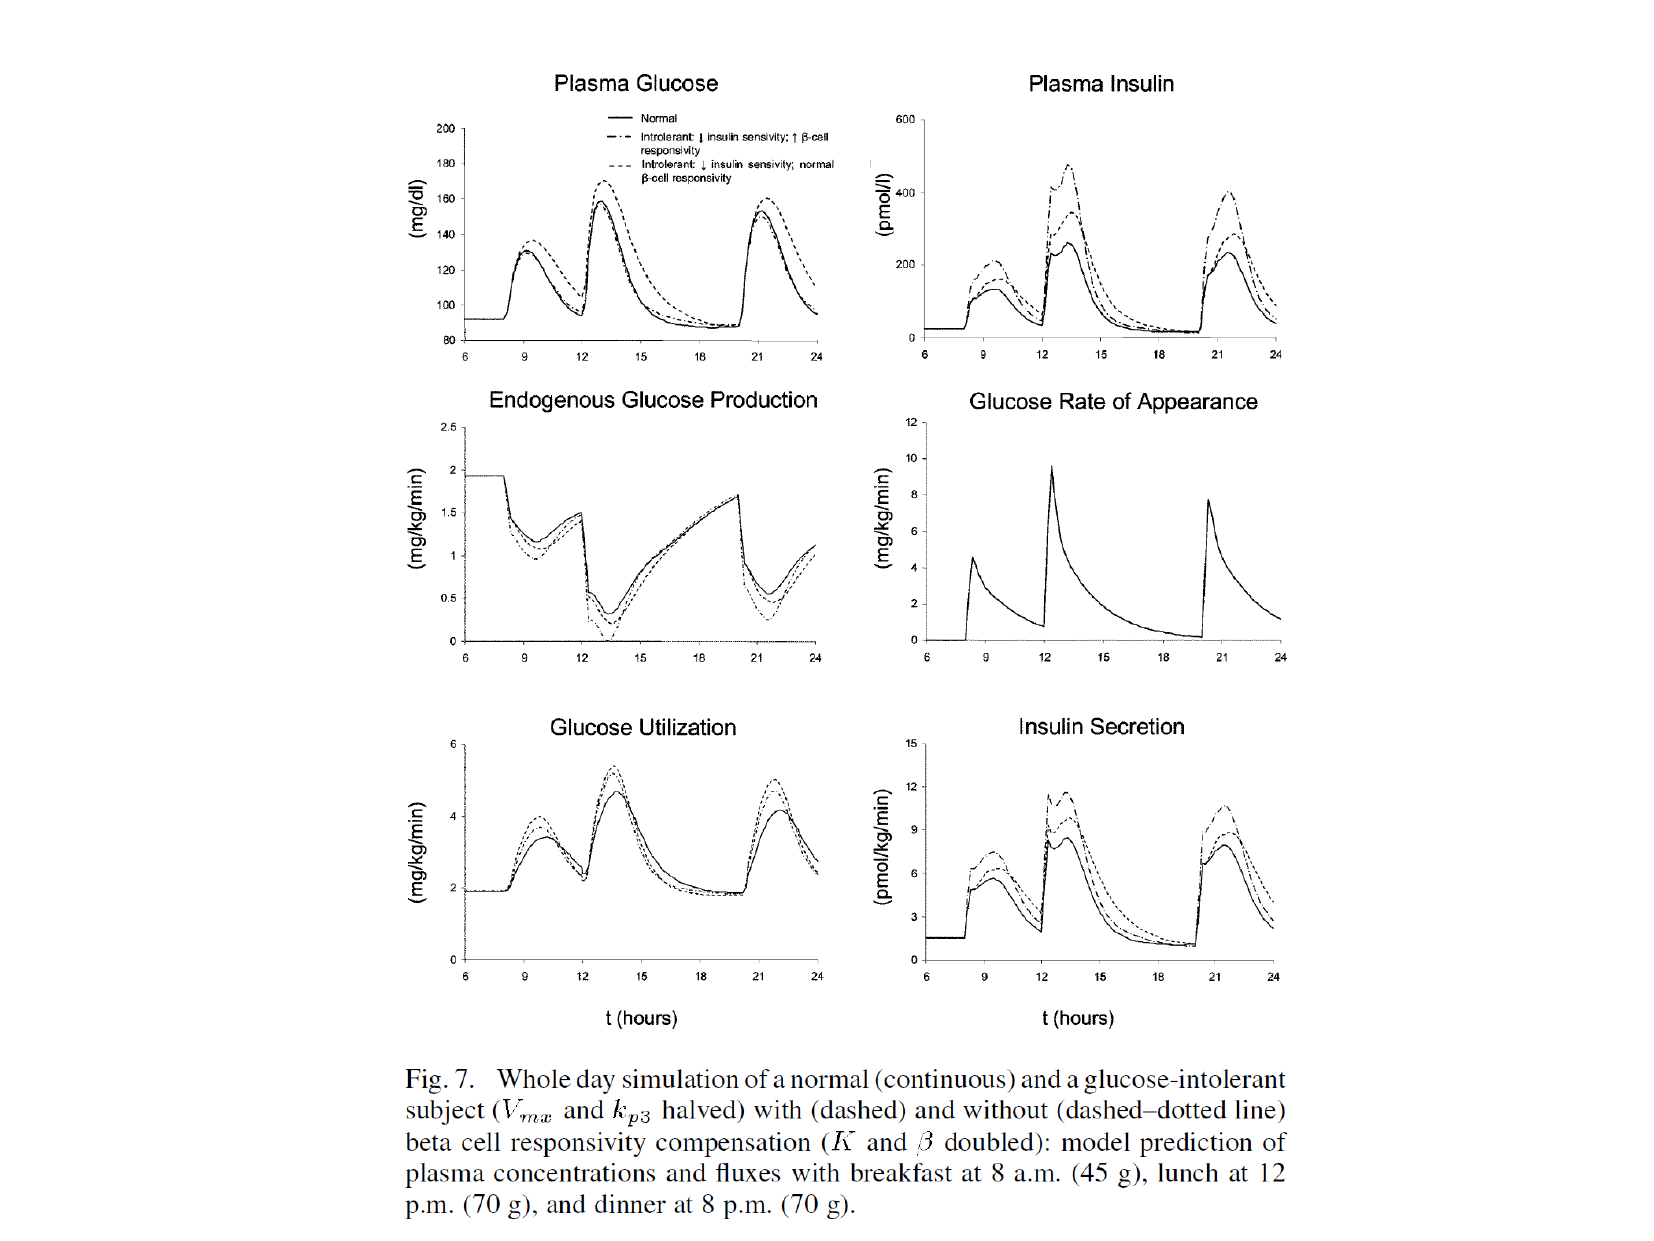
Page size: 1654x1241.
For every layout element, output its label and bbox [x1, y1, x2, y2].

picture [404, 74, 1288, 1219]
